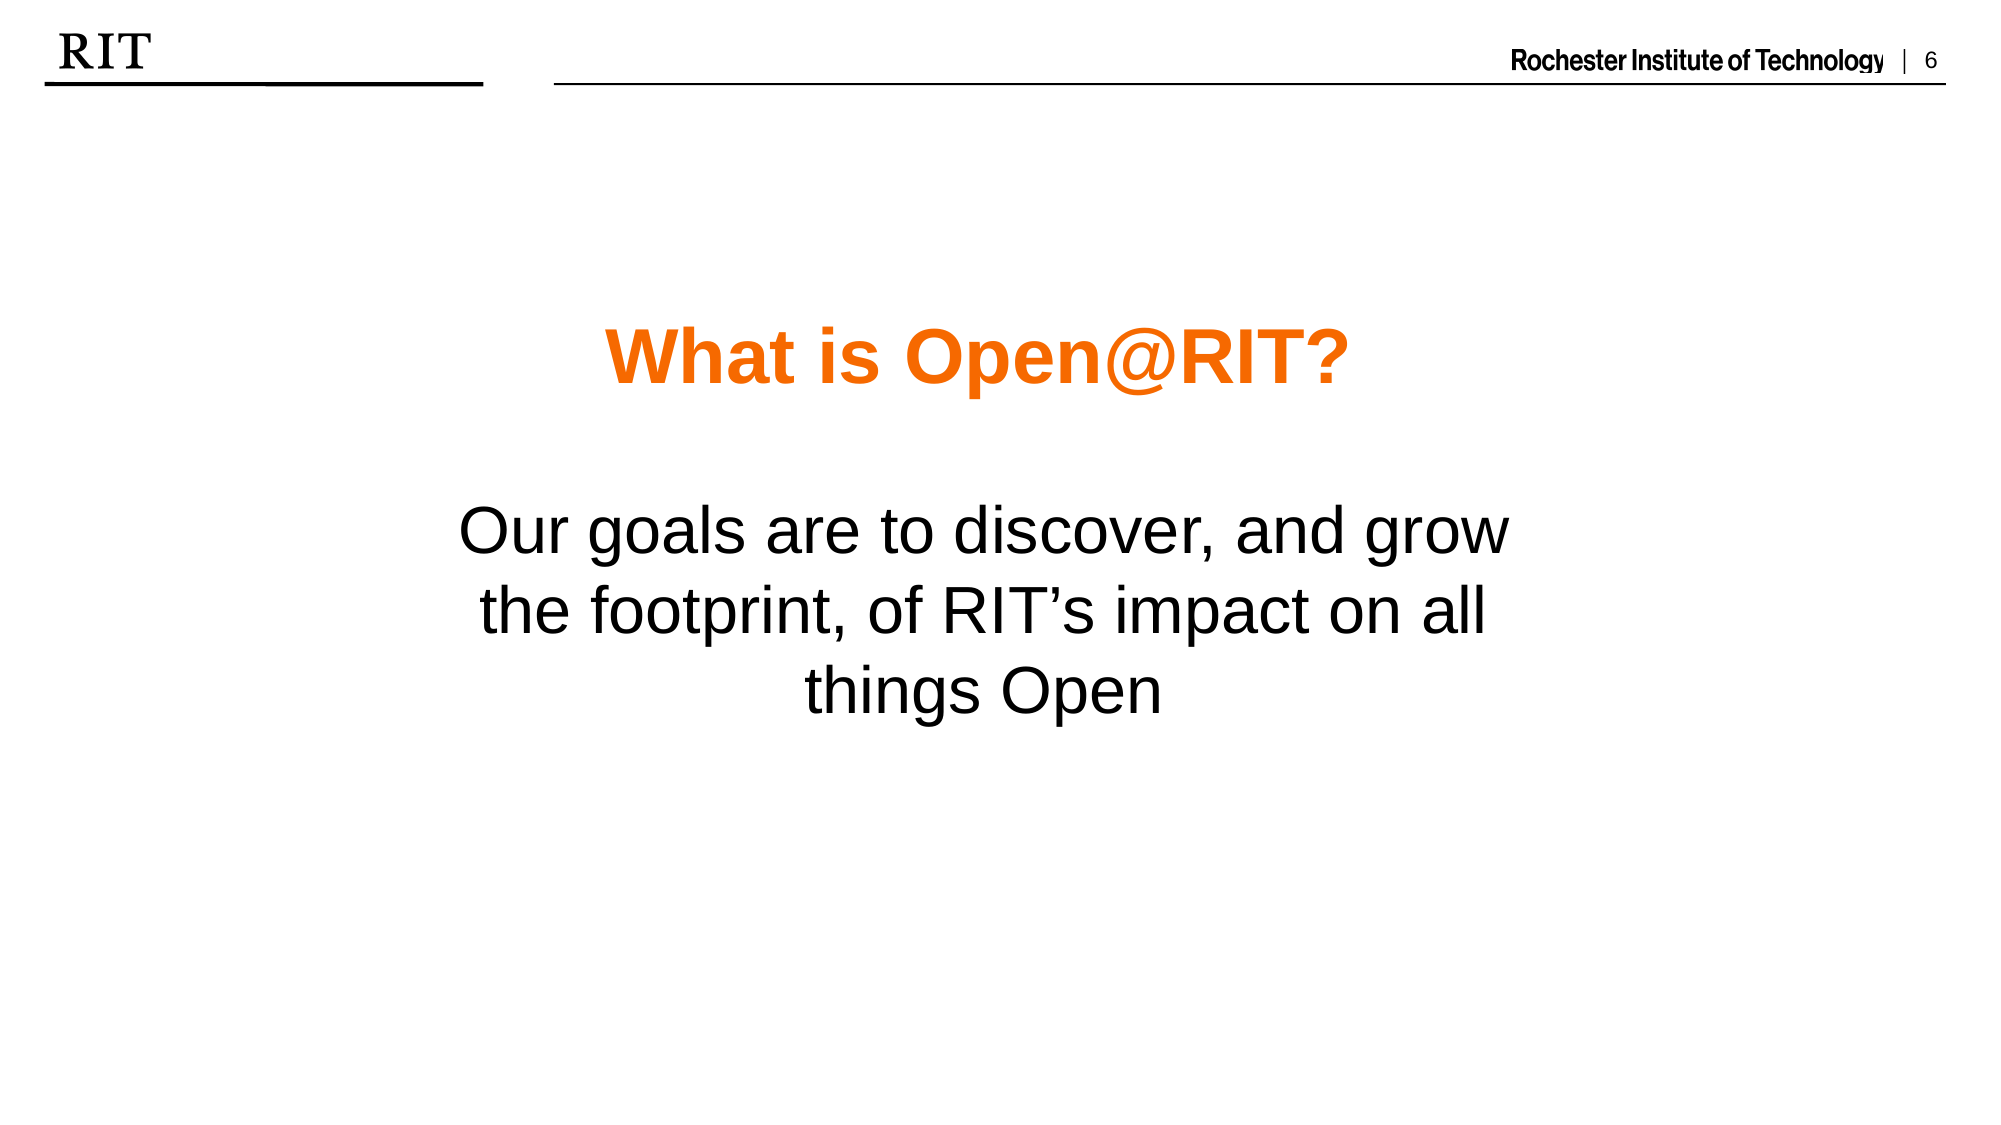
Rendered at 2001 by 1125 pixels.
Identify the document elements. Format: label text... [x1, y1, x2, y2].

list Our goals are to discover, and grow the footprint, of RIT’s impact on all things Open [432, 479, 1536, 839]
picture [58, 32, 151, 69]
picture [1512, 49, 1883, 73]
list What is Open@RIT? [28, 298, 1931, 413]
